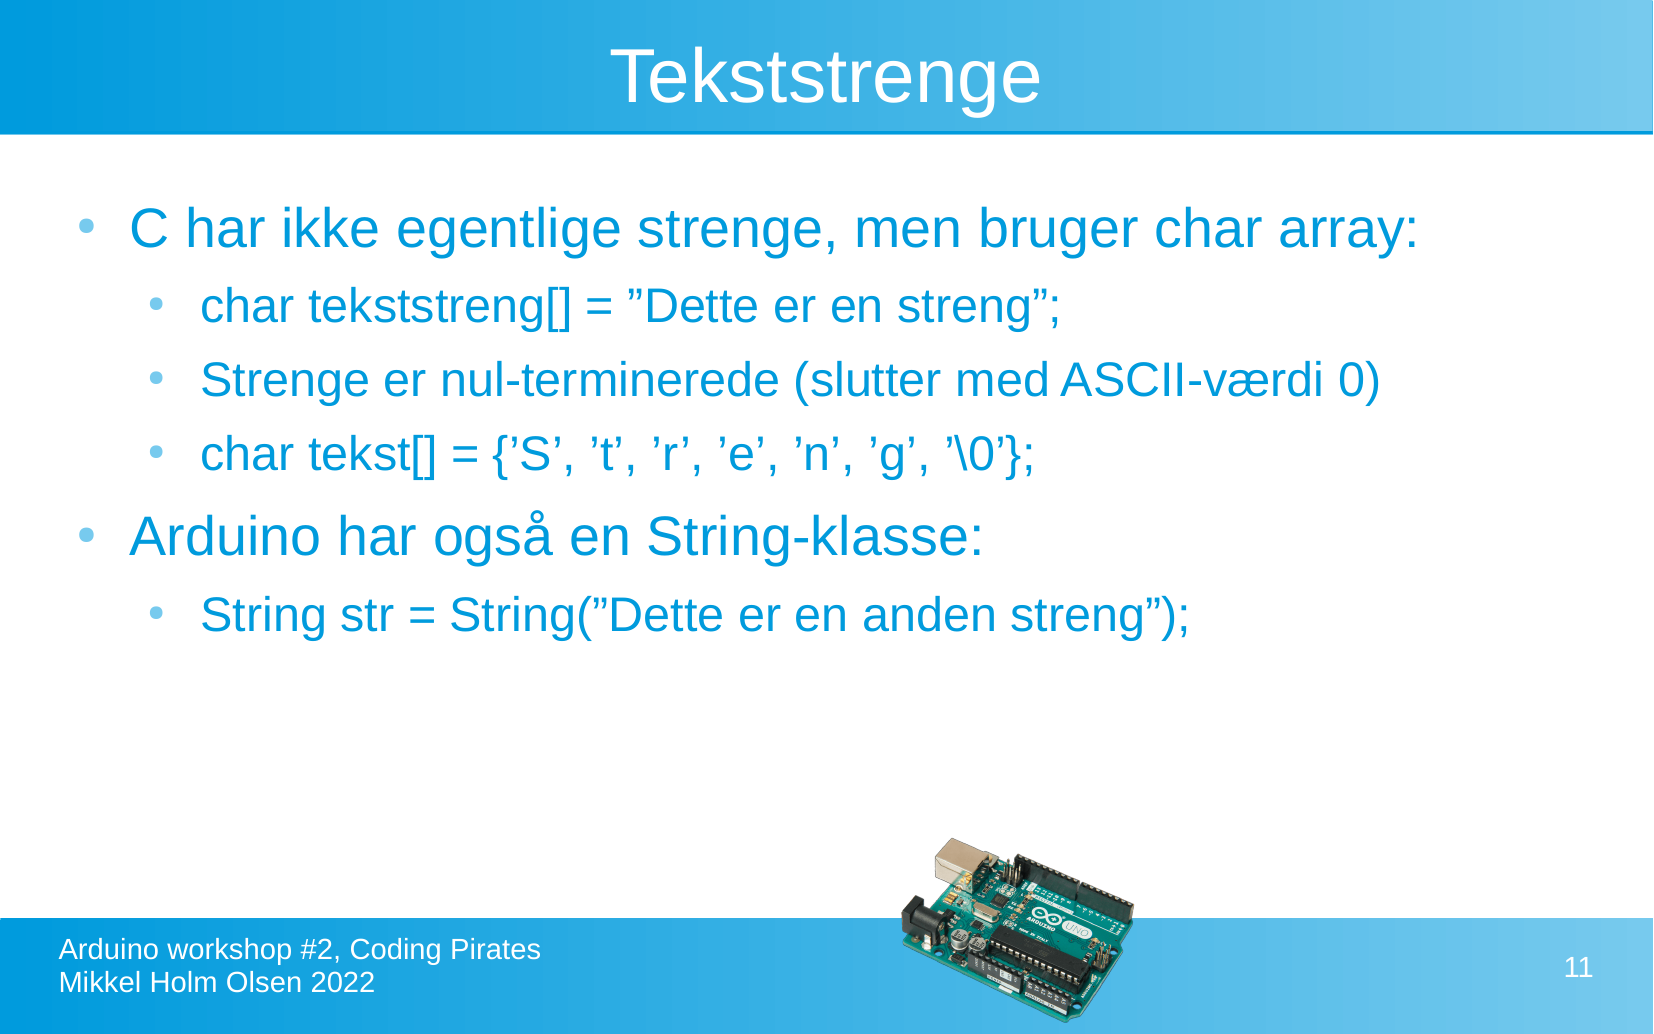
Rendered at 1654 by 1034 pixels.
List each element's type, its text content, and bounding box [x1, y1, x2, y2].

title Tekststrenge [58, 32, 1594, 120]
picture [900, 854, 1138, 1024]
list C har ikke egentlige strenge, men bruger char array: char tekststreng[] = ”Dette er en streng”; Strenge er nul-terminerede (slutter med ASCII-værdi 0) char tekst[] = {’S’, ’t’, ’r’, ’e’, ’n’, ’g’, ’\0’}; Arduino har også en String-klasse: String str = String(”Dette er en anden streng”); [58, 196, 1594, 854]
